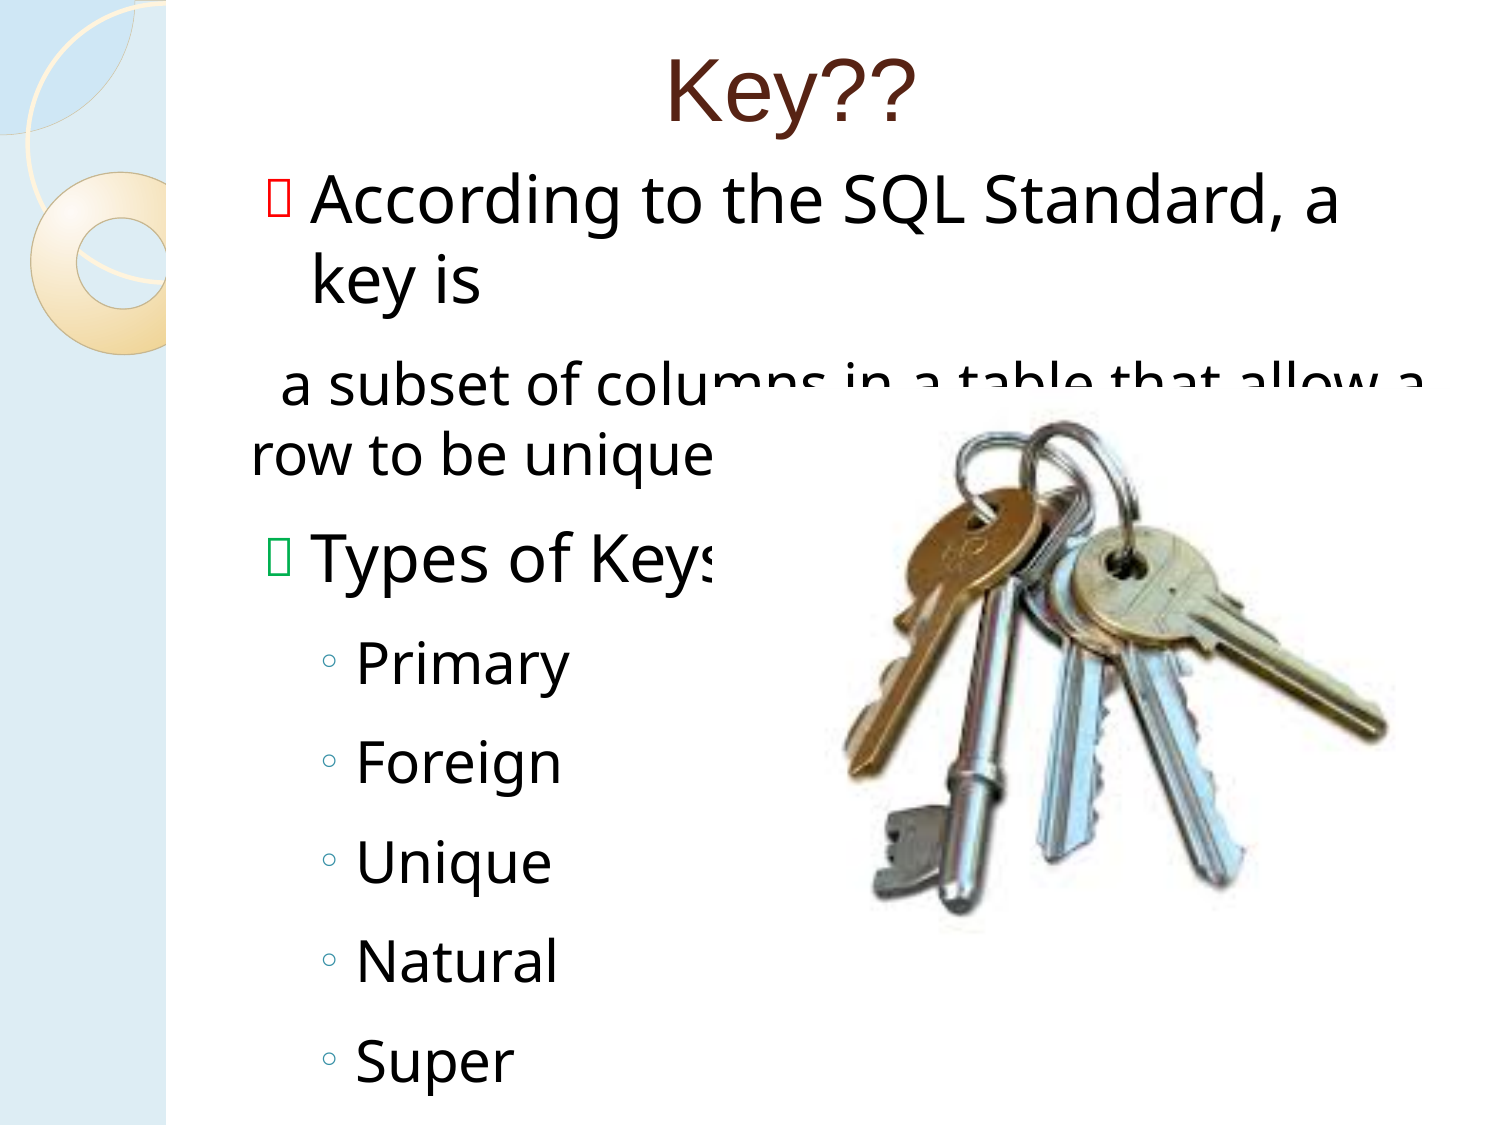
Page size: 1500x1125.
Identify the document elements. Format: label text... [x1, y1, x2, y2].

list According to the SQL Standard, a key is a subset of columns in a table that allow a row to be uniquely identified. Types of Keys: Primary Foreign Unique Natural Super Candidate [235, 149, 1466, 1025]
picture [712, 387, 1450, 940]
title Key?? [650, 24, 938, 149]
